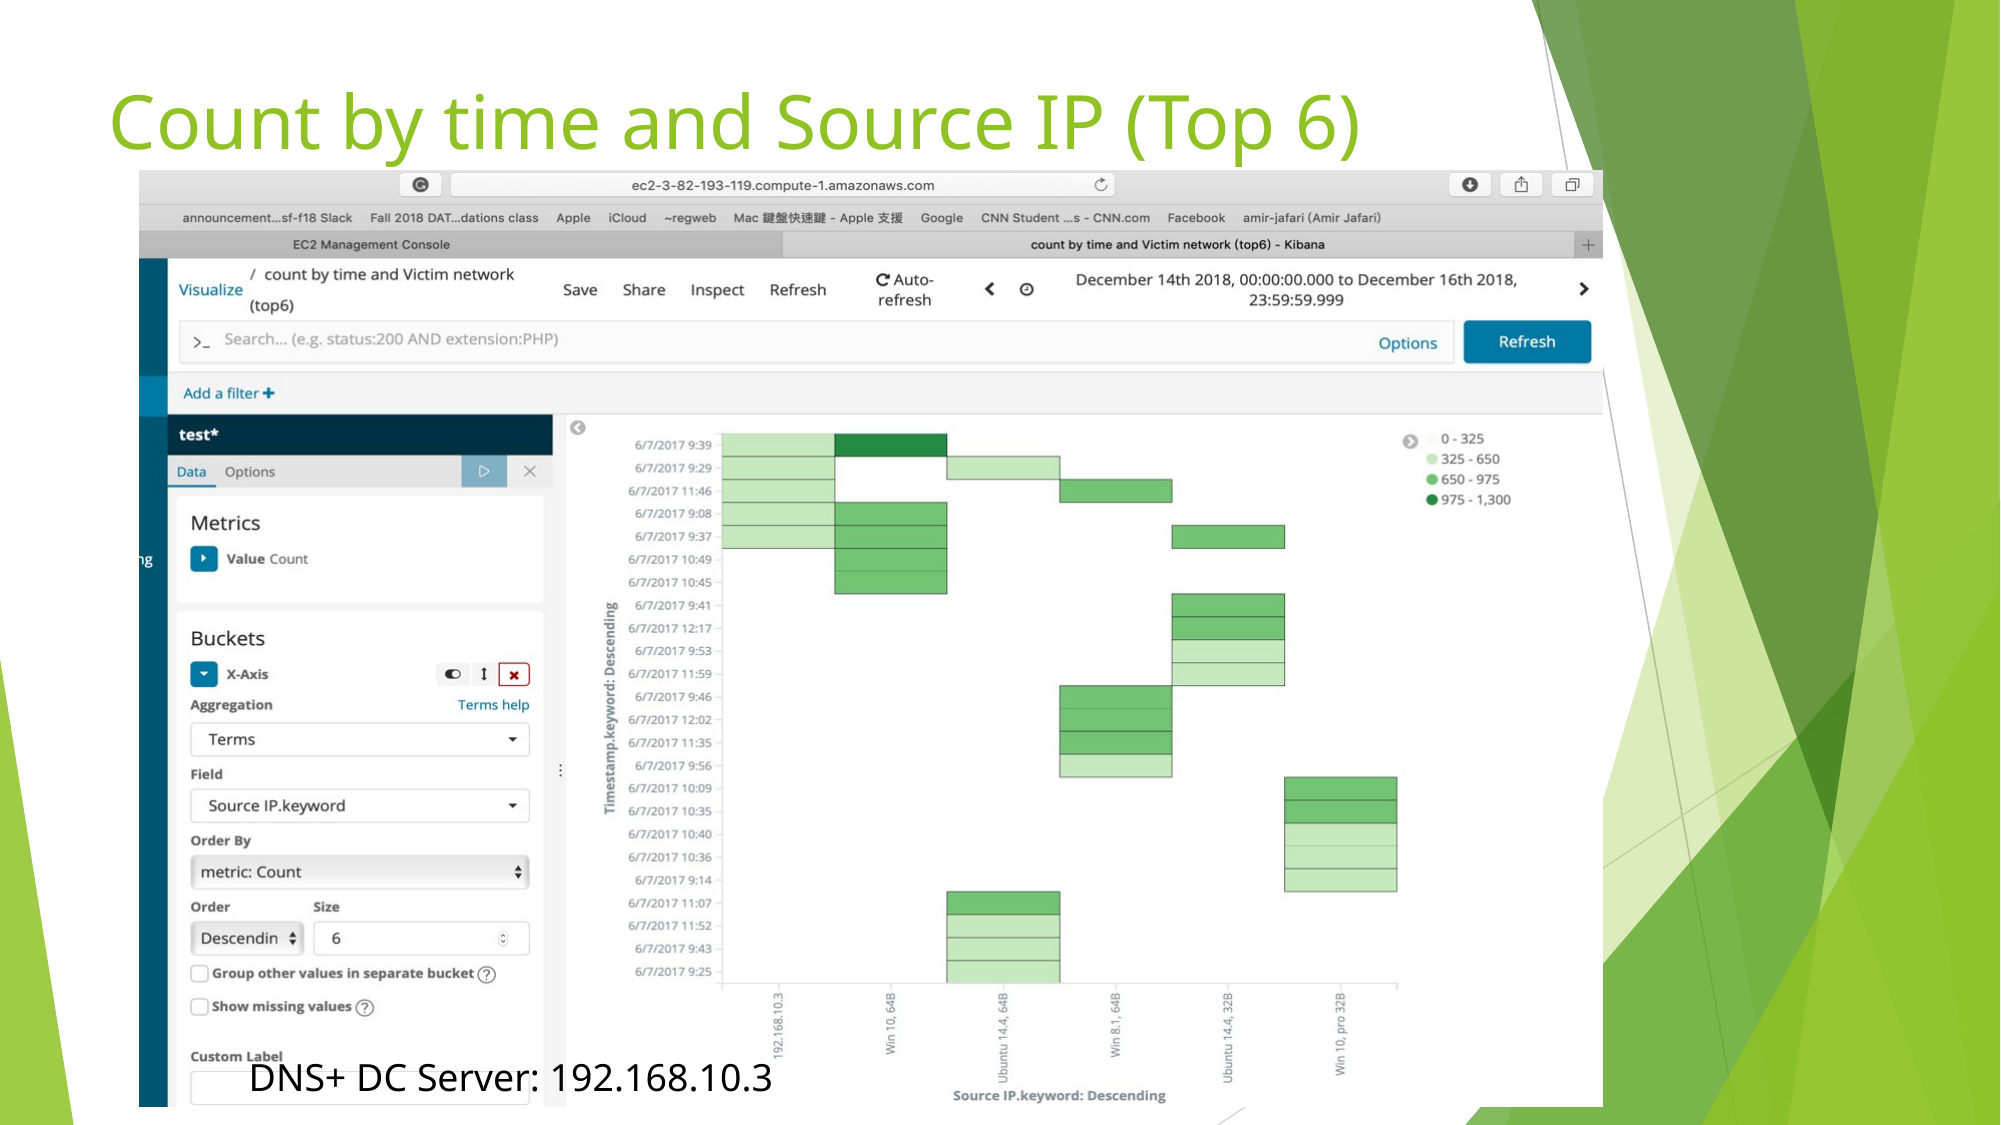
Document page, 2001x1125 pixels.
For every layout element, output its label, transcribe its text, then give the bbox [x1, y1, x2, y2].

title Count by time and Source IP (Top 6) [94, 66, 1505, 190]
text_box DNS+ DC Server: 192.168.10.3 [233, 1046, 800, 1107]
picture [180, 428, 219, 441]
picture [139, 556, 152, 567]
picture [139, 170, 1603, 1107]
